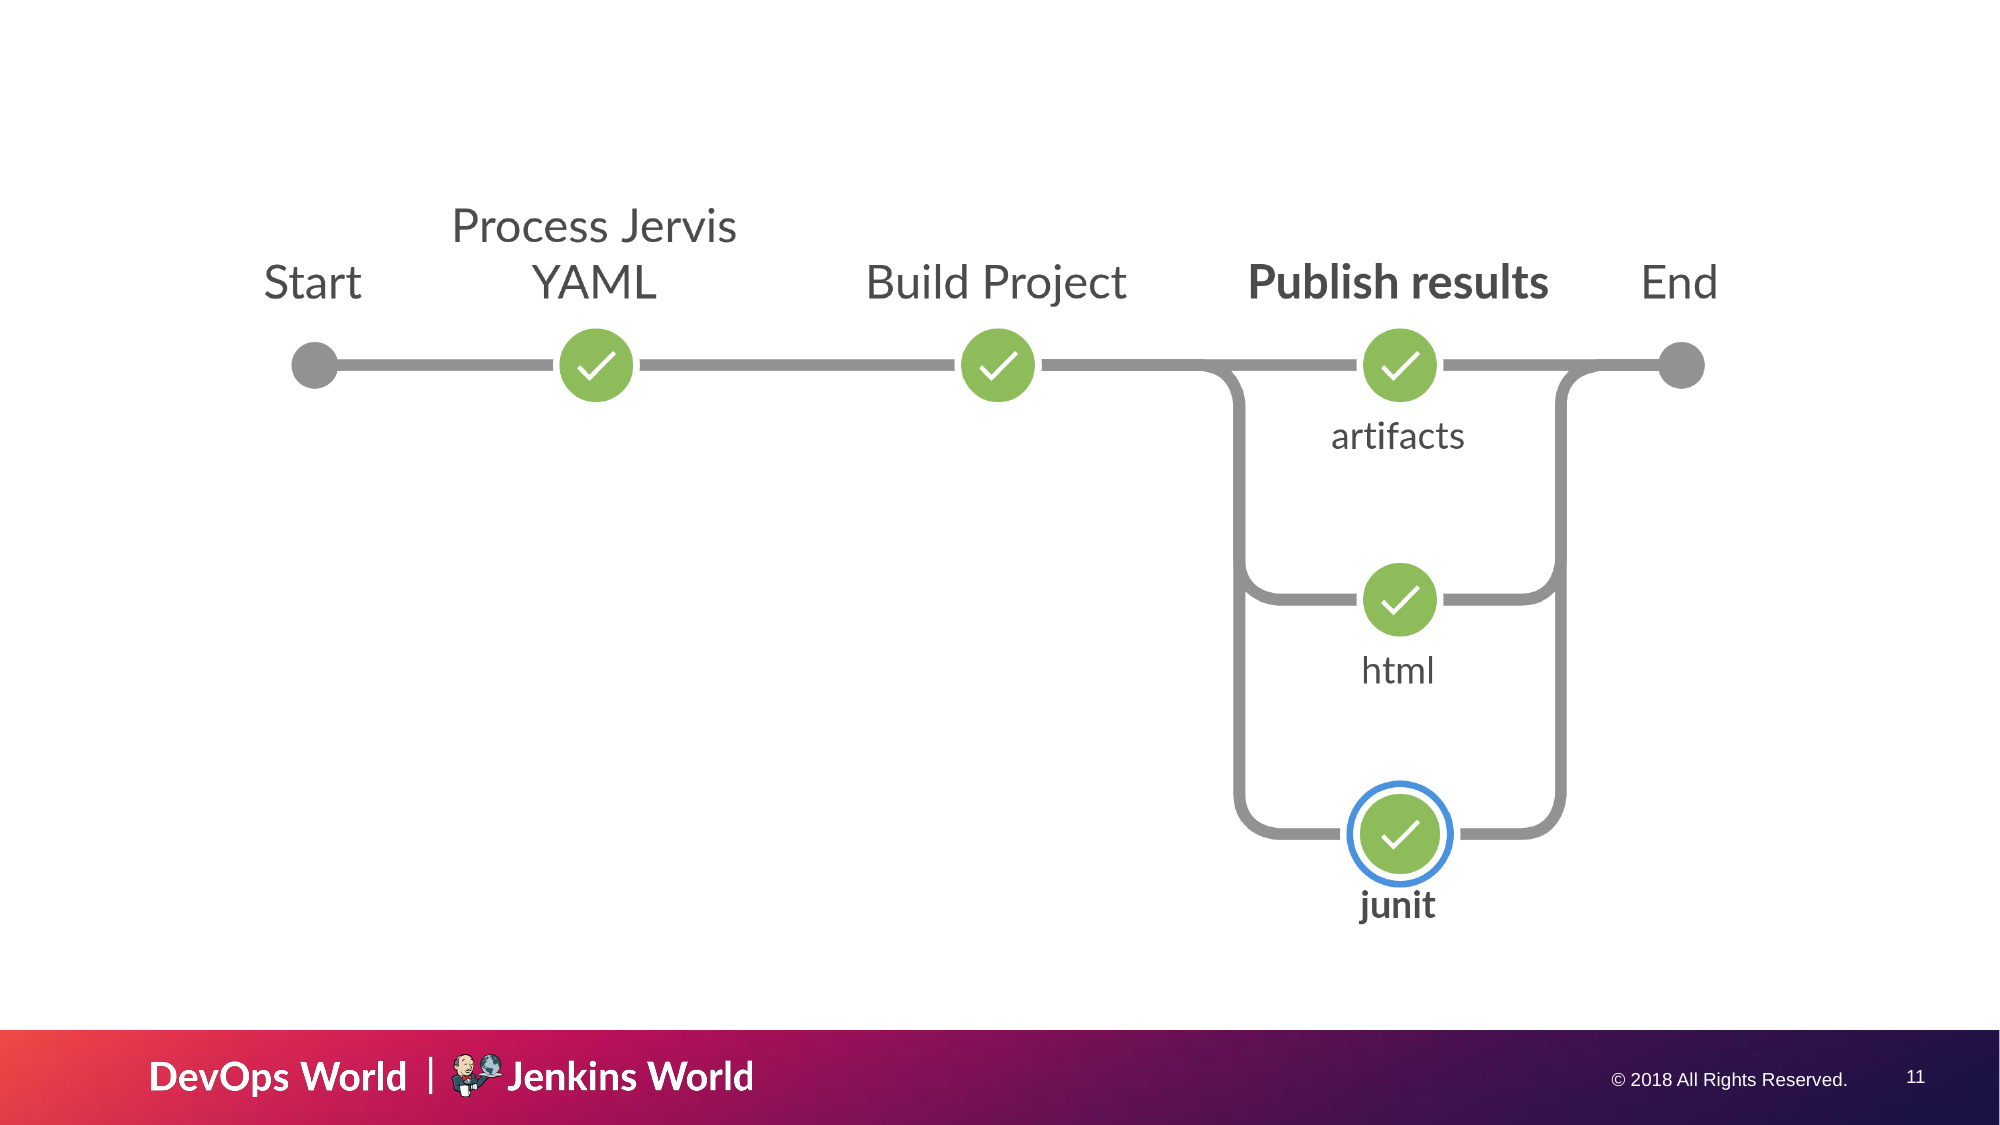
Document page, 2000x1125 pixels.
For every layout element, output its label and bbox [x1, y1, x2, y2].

picture [0, 1030, 2000, 1125]
picture [204, 144, 1795, 981]
